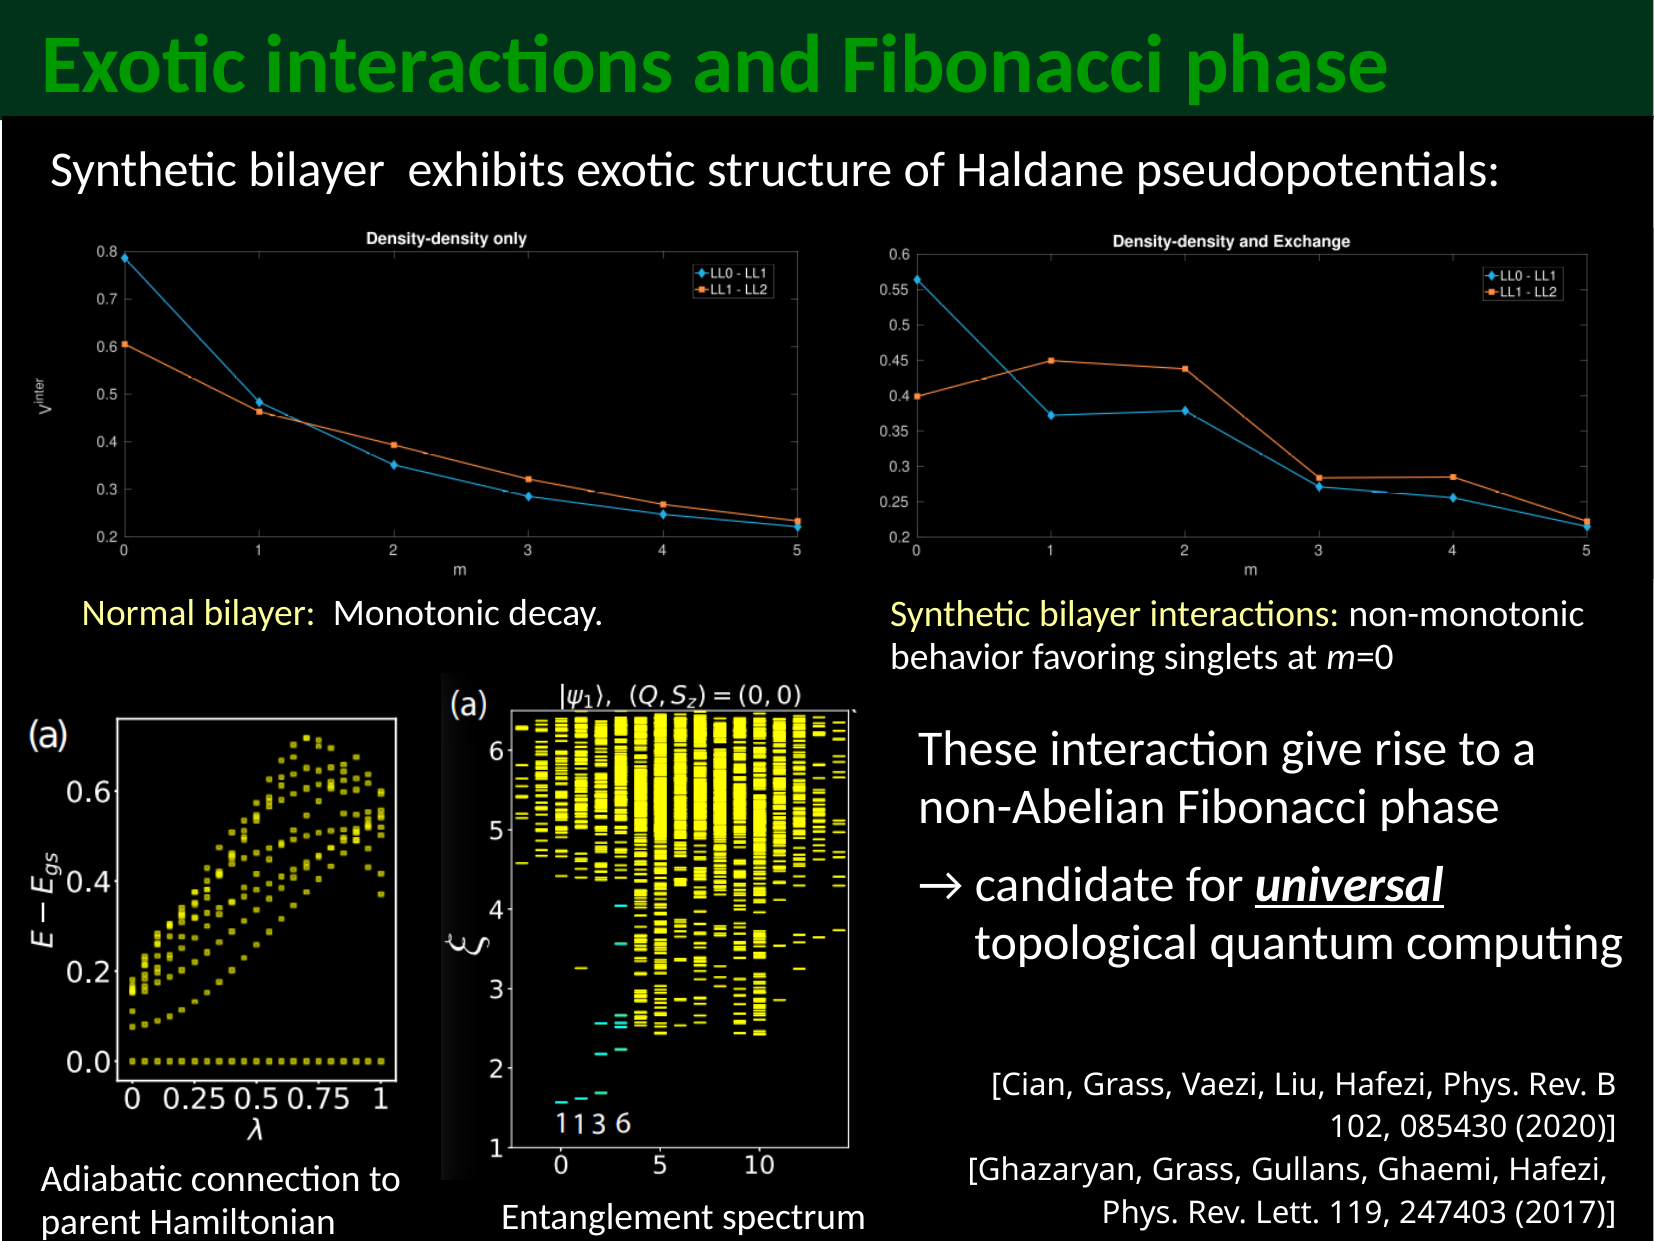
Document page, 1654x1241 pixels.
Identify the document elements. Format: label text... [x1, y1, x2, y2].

text_box [484, 579, 1654, 1241]
text_box [Cian, Grass, Vaezi, Liu, Hafezi, Phys. Rev. B 102, 085430 (2020)] [Ghazaryan, Grass, Gullans, Ghaemi, Hafezi, Phys. Rev. Lett. 119, 247403 (2017)] [949, 1054, 1633, 1220]
text_box Adiabatic connection to parent Hamiltonian [25, 1150, 484, 1241]
text_box Normal bilayer: Monotonic decay. [31, 585, 861, 822]
text_box Synthetic bilayer interactions: non-monotonic behavior favoring singlets at m=0 [859, 585, 1636, 938]
picture [441, 673, 859, 1180]
text_box These interaction give rise to a non-Abelian Fibonacci phase → candidate for universal topological quantum computing [903, 713, 1649, 1011]
text_box Synthetic bilayer exhibits exotic structure of Haldane pseudopotentials: [35, 134, 1579, 228]
text_box Entanglement spectrum [486, 1188, 892, 1241]
picture [14, 700, 407, 1148]
picture [12, 225, 1654, 585]
text_box [2, 116, 1654, 1241]
text_box Exotic interactions and Fibonacci phase [26, 1, 1654, 126]
